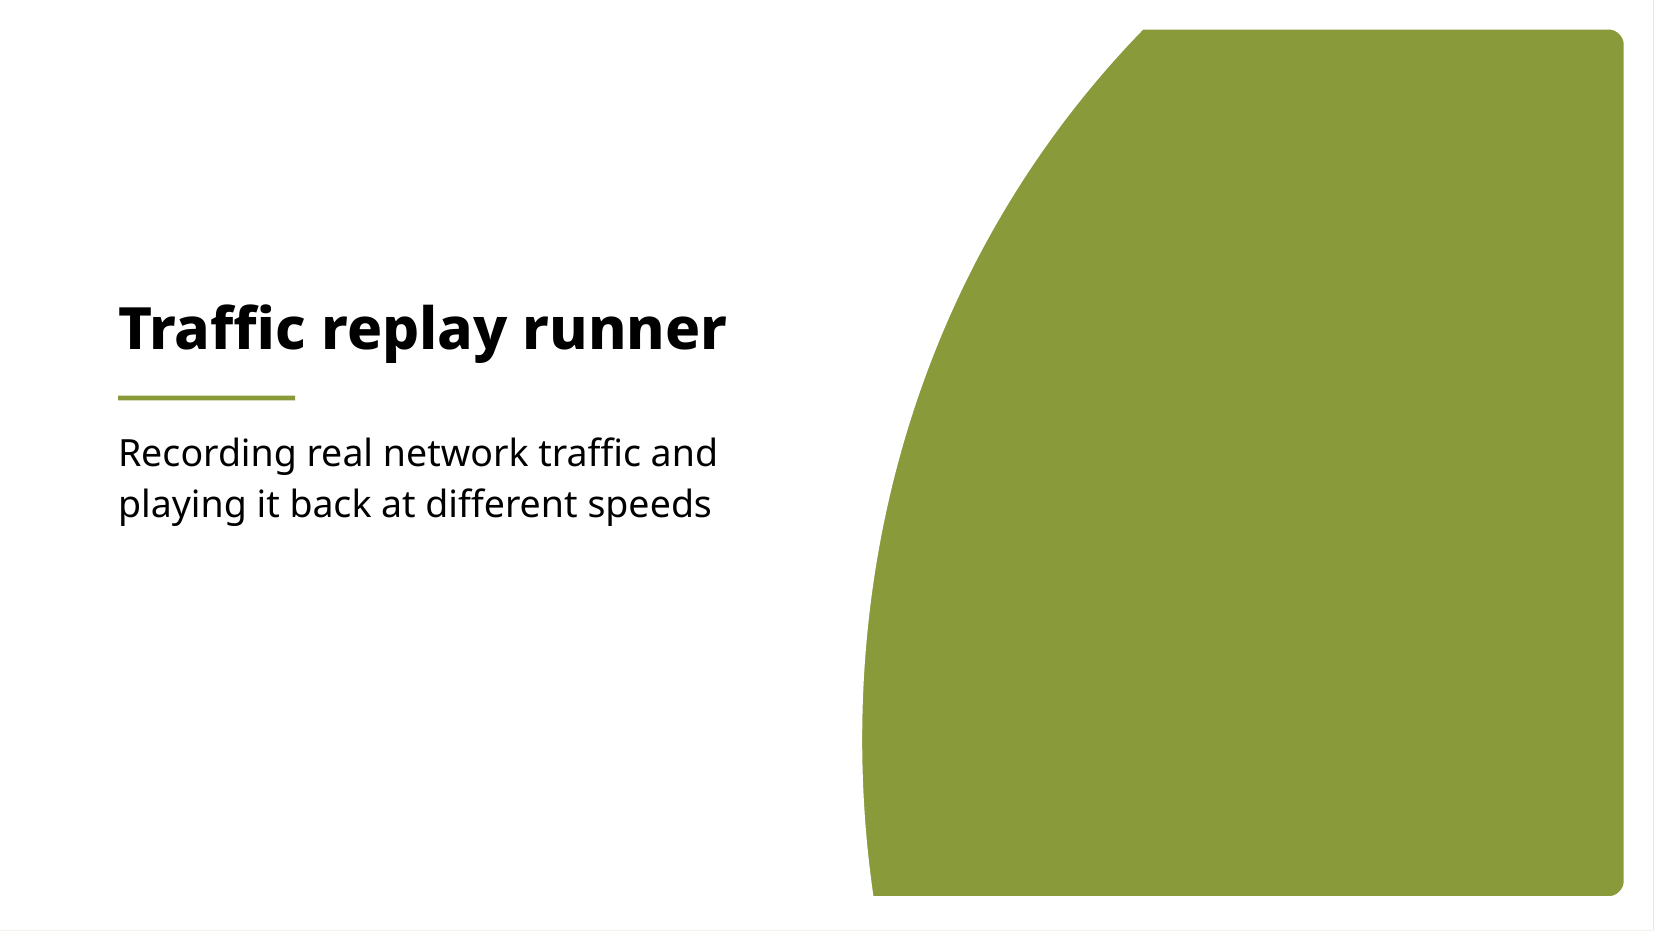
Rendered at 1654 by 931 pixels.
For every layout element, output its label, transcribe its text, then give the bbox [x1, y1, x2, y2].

title Traffic replay runner [118, 70, 827, 367]
list Recording real network traffic and playing it back at different speeds [118, 426, 827, 708]
